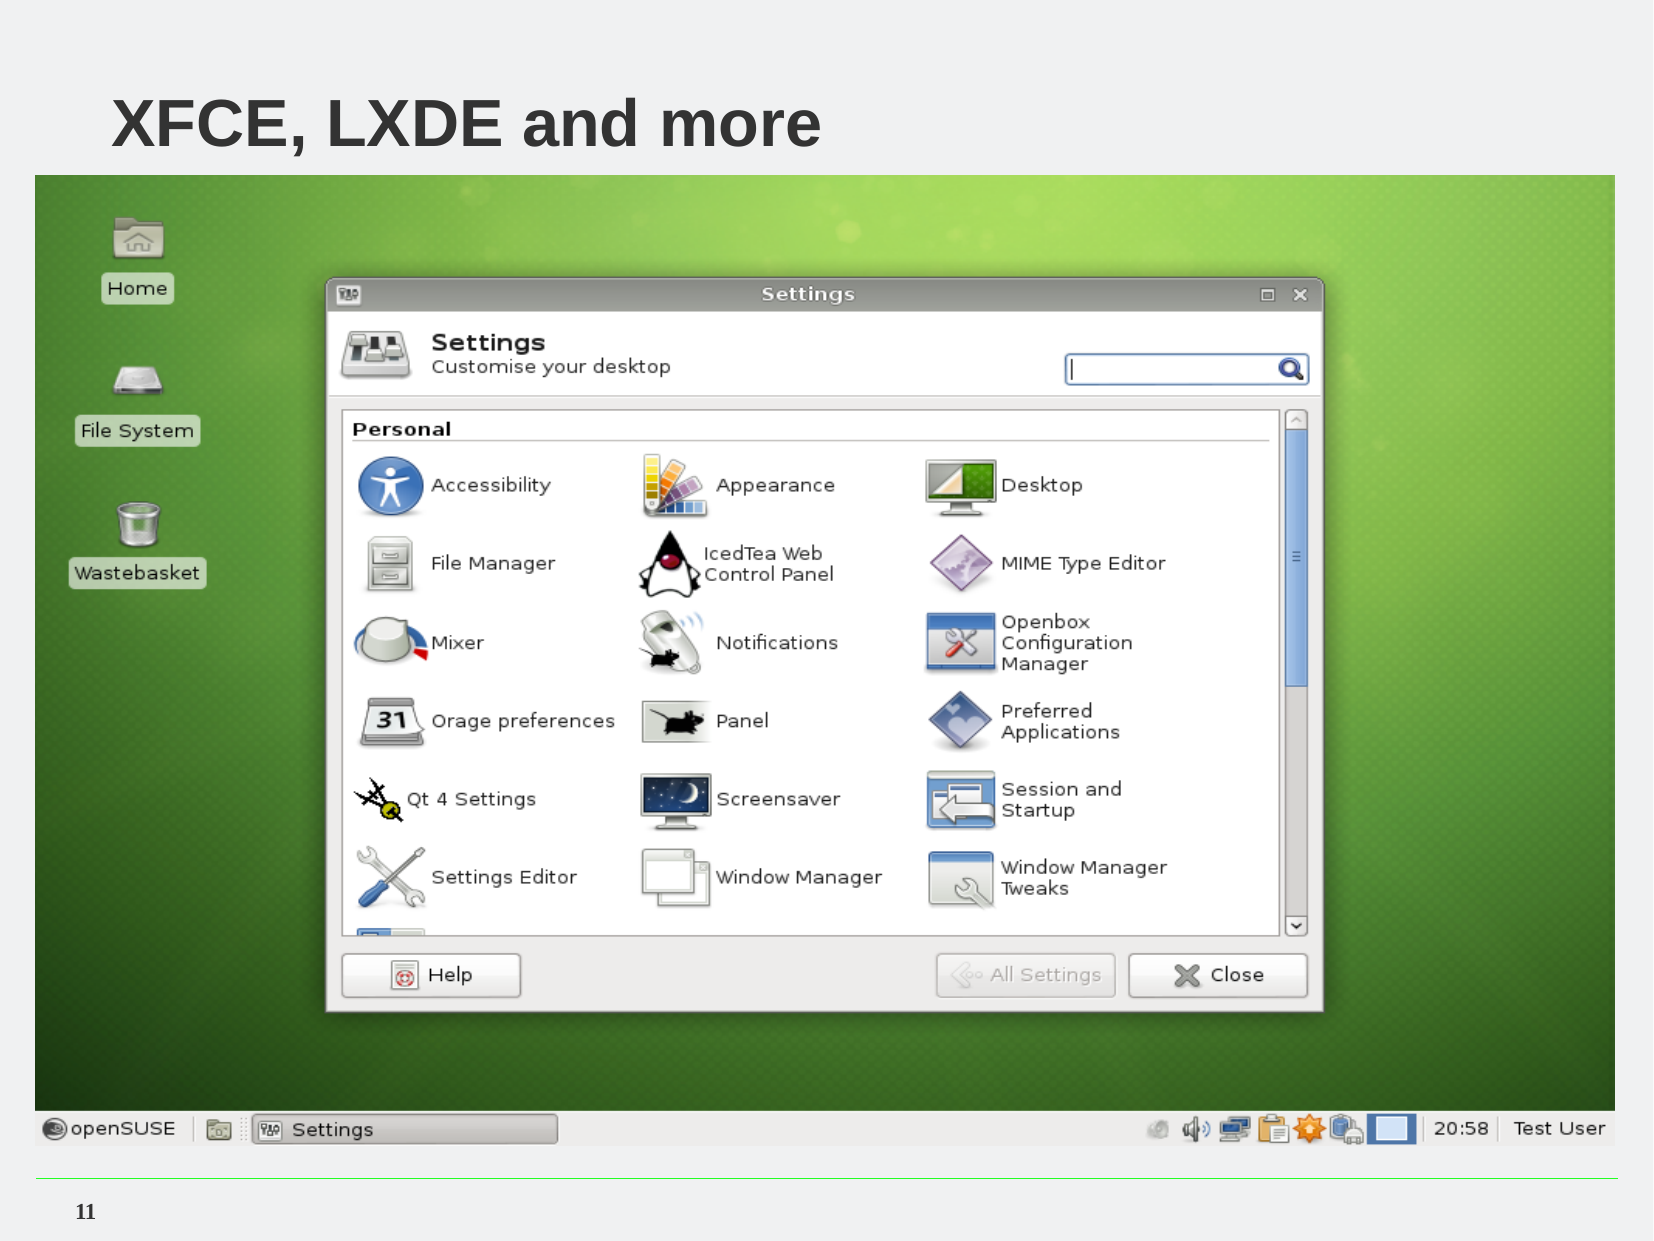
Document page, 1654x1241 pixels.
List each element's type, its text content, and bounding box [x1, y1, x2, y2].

title XFCE, LXDE and more [111, 49, 1571, 175]
picture [0, 0, 1654, 1241]
